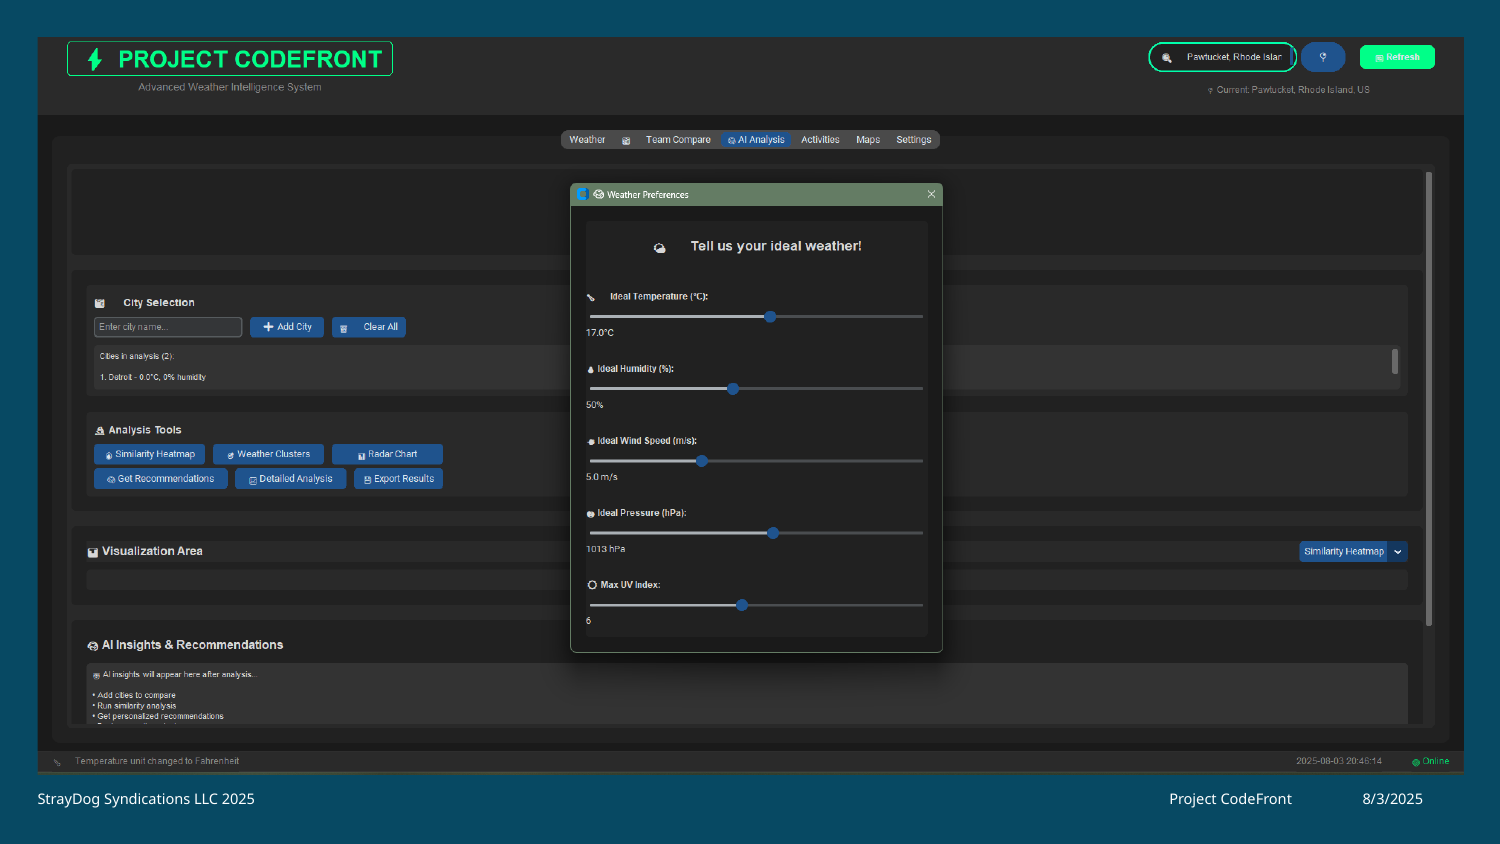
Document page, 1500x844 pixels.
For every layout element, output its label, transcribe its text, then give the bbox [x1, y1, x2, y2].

subtitle StrayDog Syndications LLC 2025 [37, 789, 302, 808]
subtitle 8/3/2025 [1321, 789, 1464, 808]
subtitle Project CodeFront [1027, 789, 1293, 808]
picture [38, 38, 1463, 774]
